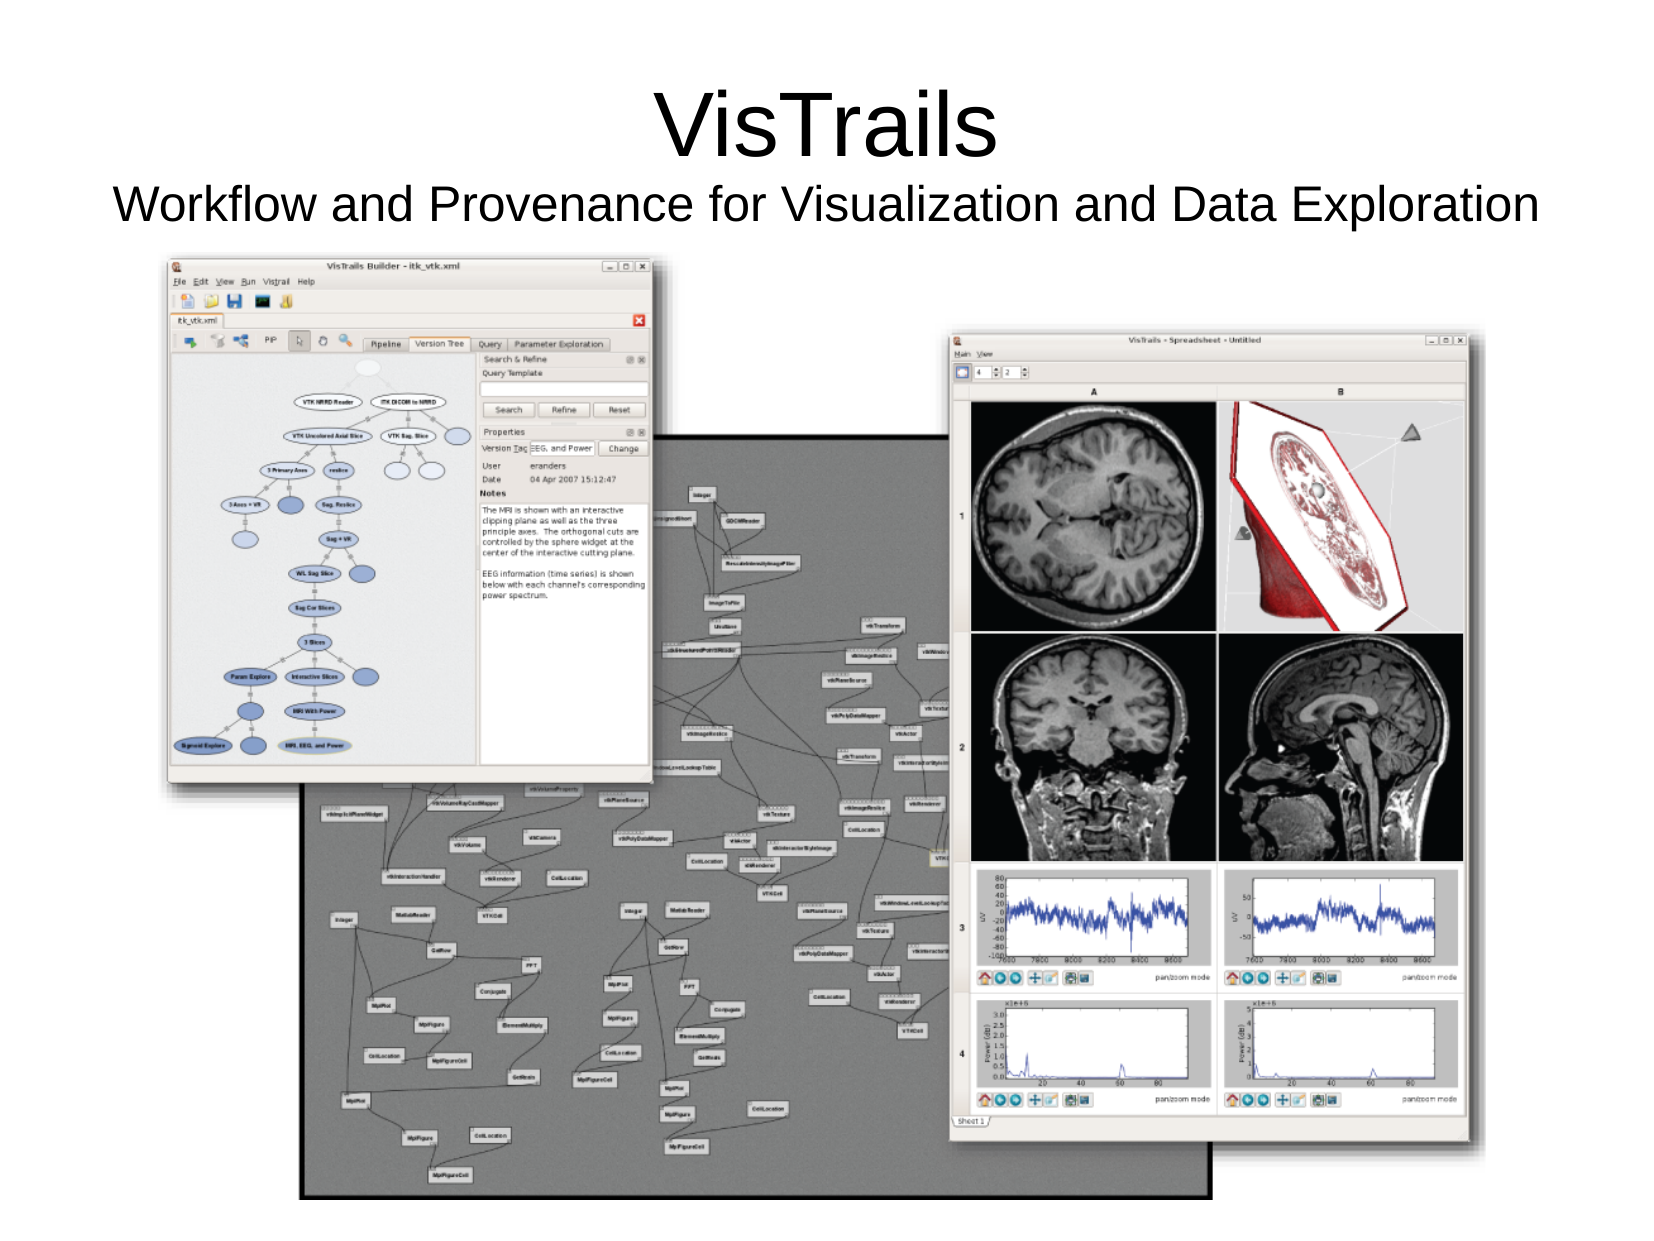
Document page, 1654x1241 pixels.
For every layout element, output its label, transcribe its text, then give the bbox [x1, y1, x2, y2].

picture [158, 252, 1486, 1201]
title VisTrails Workflow and Provenance for Visualization and Data Exploration [82, 49, 1571, 257]
